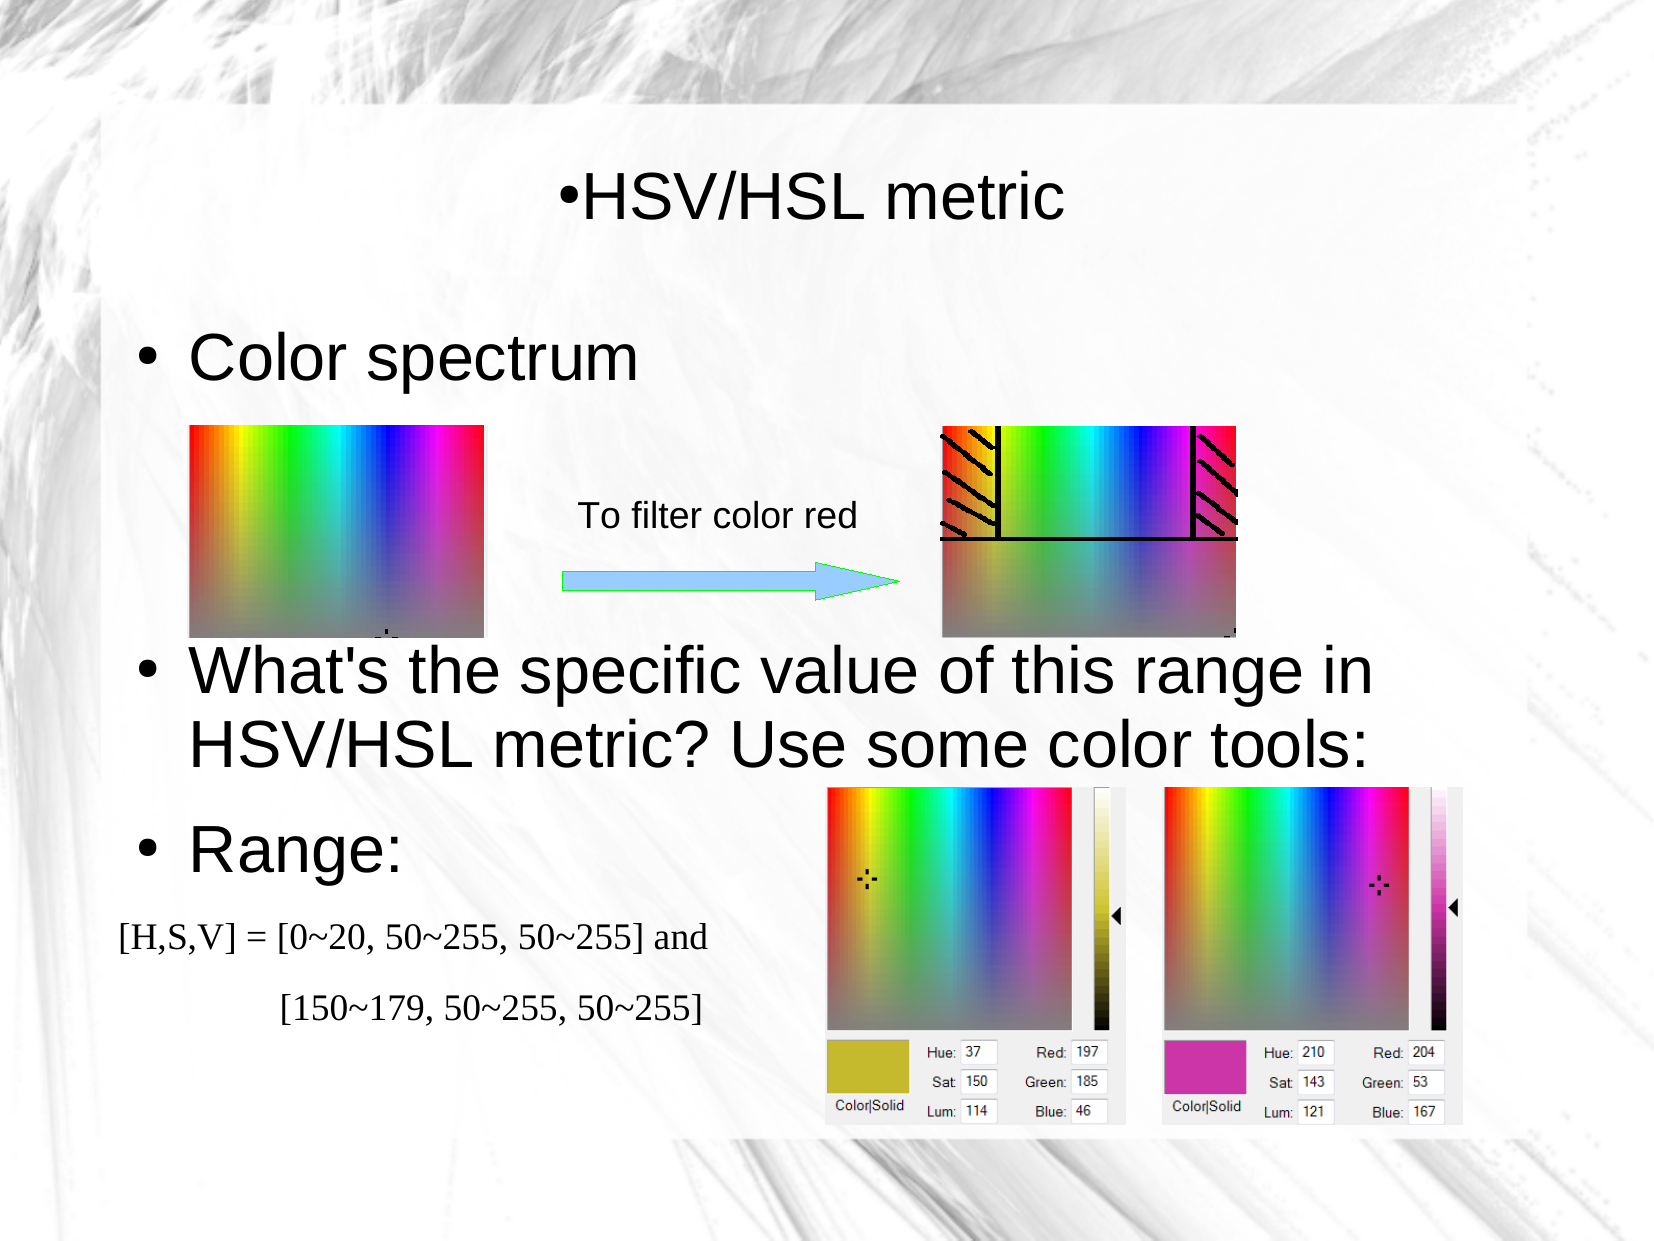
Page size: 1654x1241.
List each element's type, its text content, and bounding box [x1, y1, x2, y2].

picture [0, 0, 1654, 1241]
list Color spectrum What's the specific value of this range in HSV/HSL metric? Use some color tools: Range: [H,S,V] = [0~20, 50~255, 50~255] and [150~179, 50~255, 50~255] [118, 319, 1571, 1240]
text_box To filter color red [562, 487, 874, 545]
text_box [562, 562, 900, 601]
title HSV/HSL metric [118, 112, 1506, 281]
